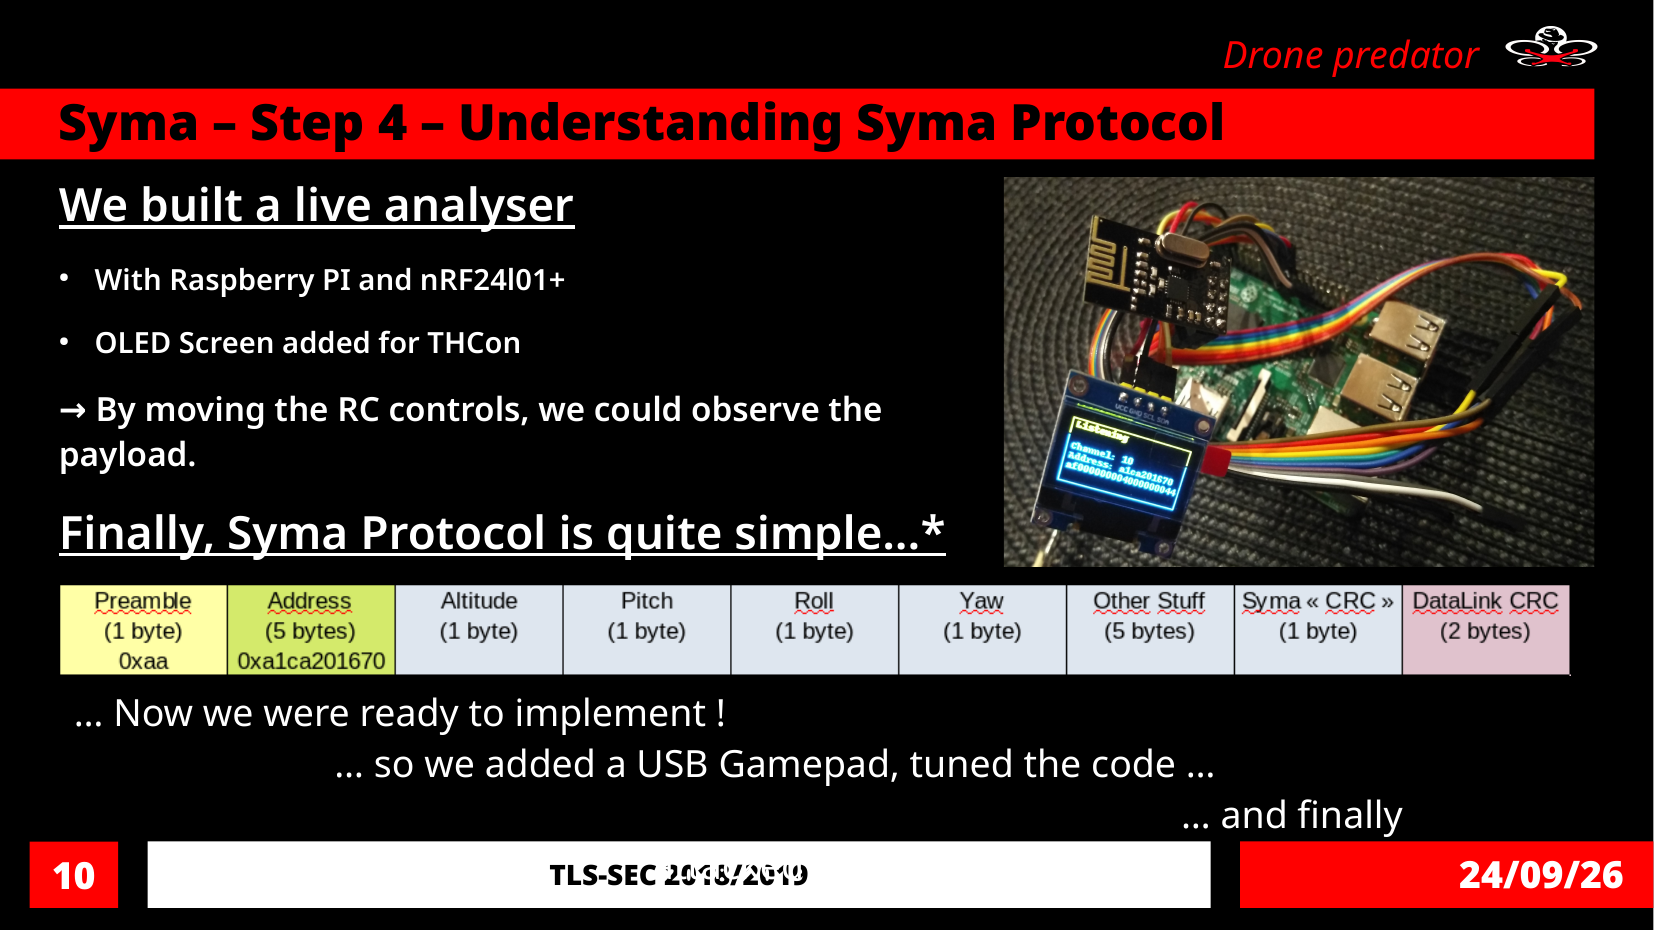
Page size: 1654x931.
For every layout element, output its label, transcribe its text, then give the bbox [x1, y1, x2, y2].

text_box … Now we were ready to implement ! … so we added a USB Gamepad, tuned the code … … and finally attacked ! [59, 679, 1583, 836]
picture [1488, 15, 1617, 80]
picture [1003, 177, 1595, 567]
picture [59, 584, 1571, 677]
title Syma – Step 4 – Understanding Syma Protocol [59, 44, 1595, 156]
list We built a live analyser With Raspberry PI and nRF24l01+ OLED Screen added for THCon → By moving the RC controls, we could observe the payload. Finally, Syma Protocol is quite simple...* *Except Byte 10 : A pseudo CRC built as a XOR of bytes 1 to 9 and added to 0x55 [59, 172, 1004, 584]
